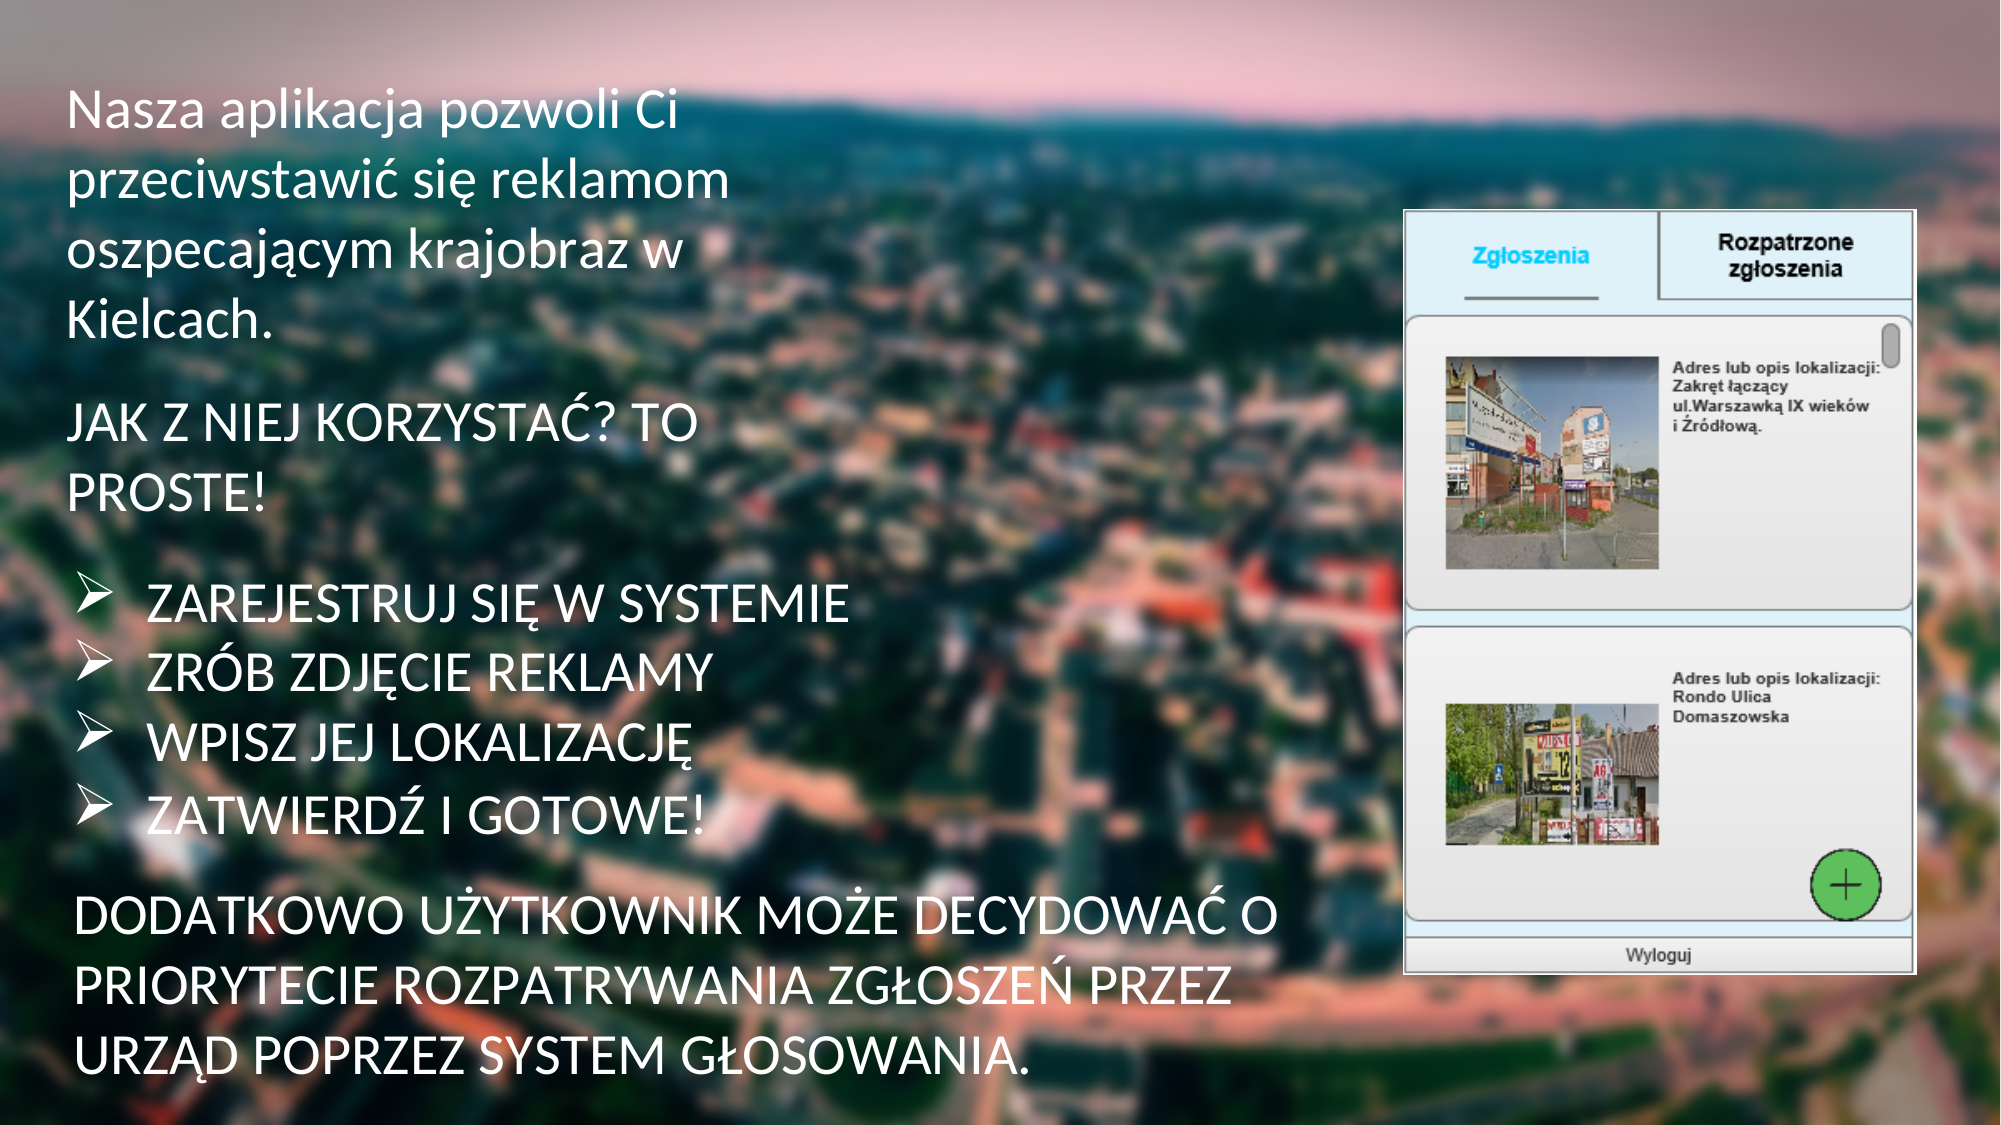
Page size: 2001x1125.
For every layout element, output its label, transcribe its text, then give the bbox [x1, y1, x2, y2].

picture [0, 0, 2001, 1125]
text_box ZRÓB ZDJĘCIE REKLAMY [57, 624, 746, 695]
text_box Nasza aplikacja pozwoli Ci przeciwstawić się reklamom oszpecającym krajobraz w Kielcach. [52, 62, 813, 359]
text_box DODATKOWO UŻYTKOWNIK MOŻE DECYDOWAĆ O PRIORYTECIE ROZPATRYWANIA ZGŁOSZEŃ PRZEZ URZĄD POPRZEZ SYSTEM GŁOSOWANIA. [59, 868, 1300, 1094]
text_box ZATWIERDŹ I GOTOWE! [57, 768, 746, 854]
text_box WPISZ JEJ LOKALIZACJĘ [57, 695, 746, 768]
text_box JAK Z NIEJ KORZYSTAĆ? TO PROSTE! [52, 375, 741, 531]
text_box ZAREJESTRUJ SIĘ W SYSTEMIE [57, 556, 969, 643]
